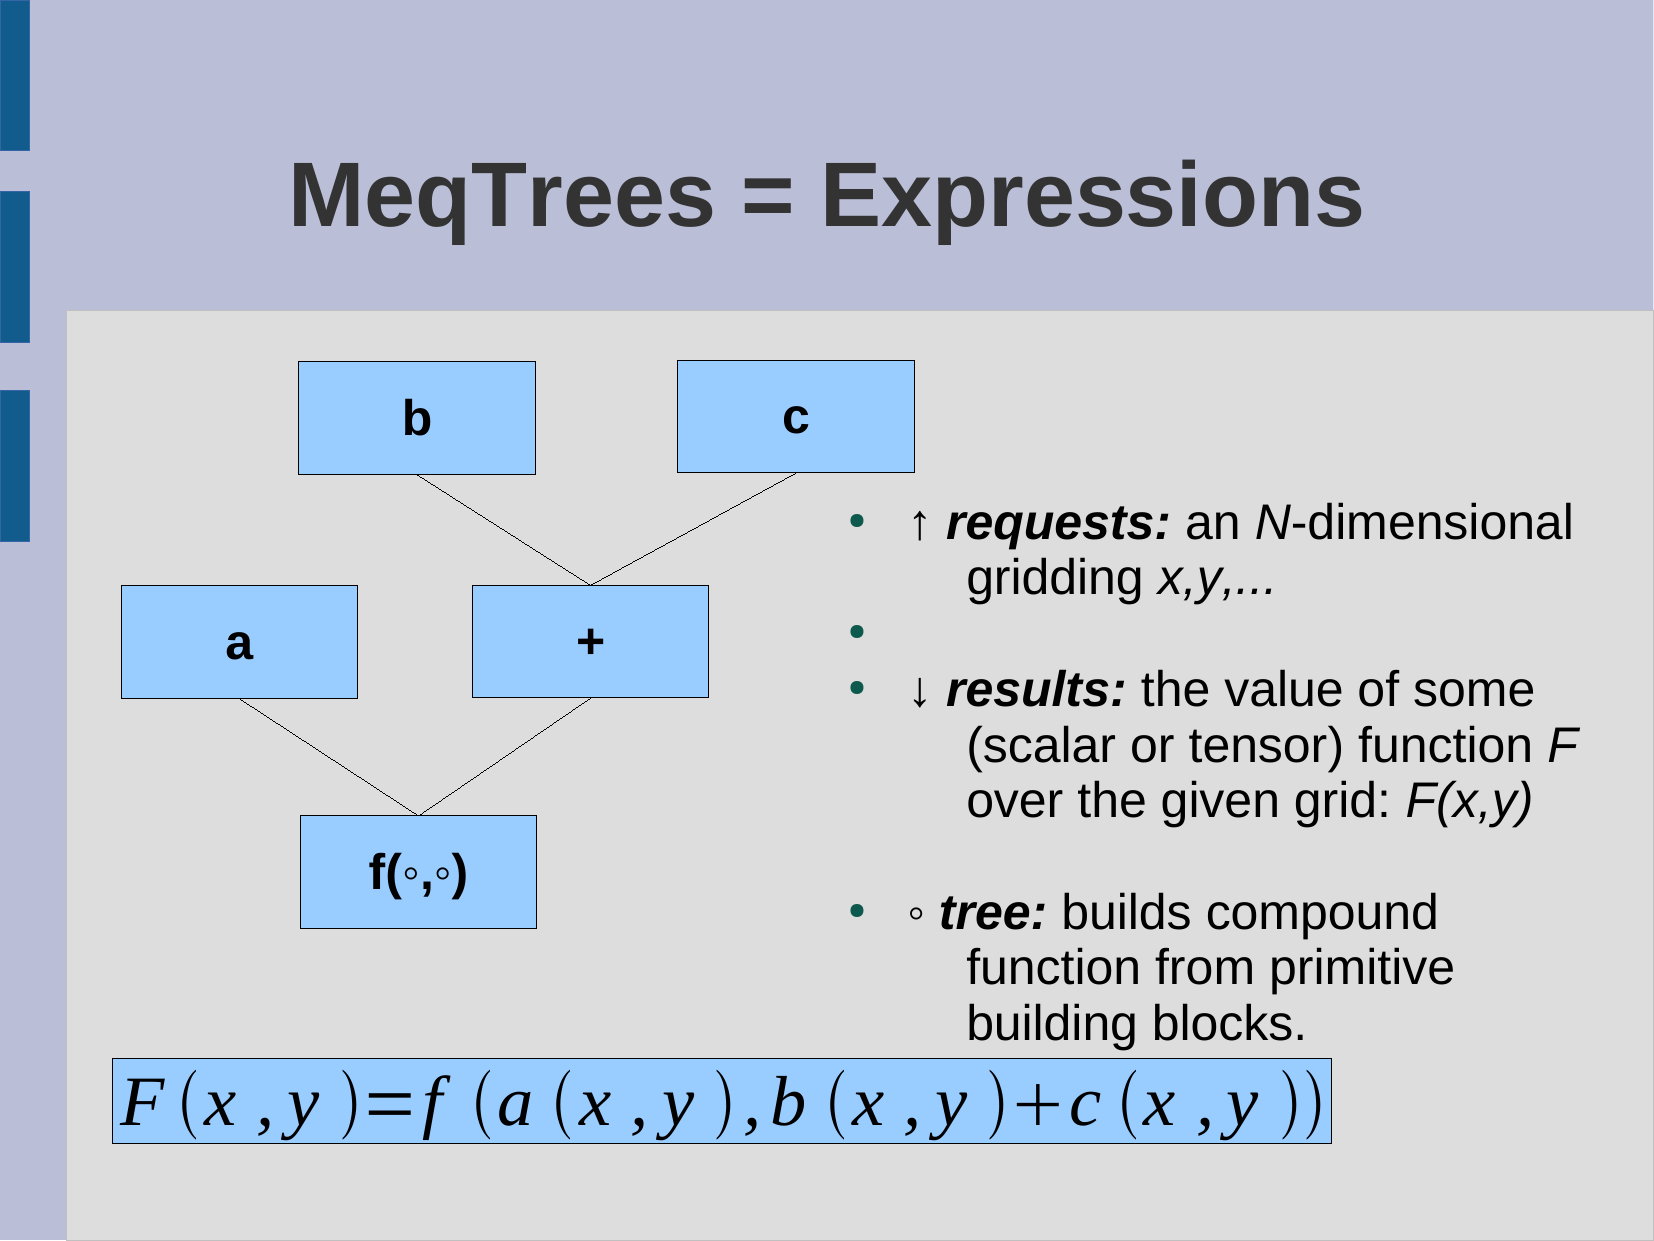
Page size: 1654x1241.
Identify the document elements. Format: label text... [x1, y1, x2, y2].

chart [112, 1058, 1332, 1144]
title MeqTrees = Expressions [121, 91, 1534, 299]
list ↑ requests: an N-dimensional gridding x,y,... ↓ results: the value of some (scalar or tensor) function F over the given grid: F(x,y) ◦ tree: builds compound function from primitive building blocks. [848, 493, 1606, 1031]
text_box c [677, 360, 915, 473]
text_box a [121, 585, 358, 699]
text_box b [298, 361, 536, 475]
text_box f(◦,◦) [300, 815, 537, 929]
text_box + [472, 585, 709, 698]
